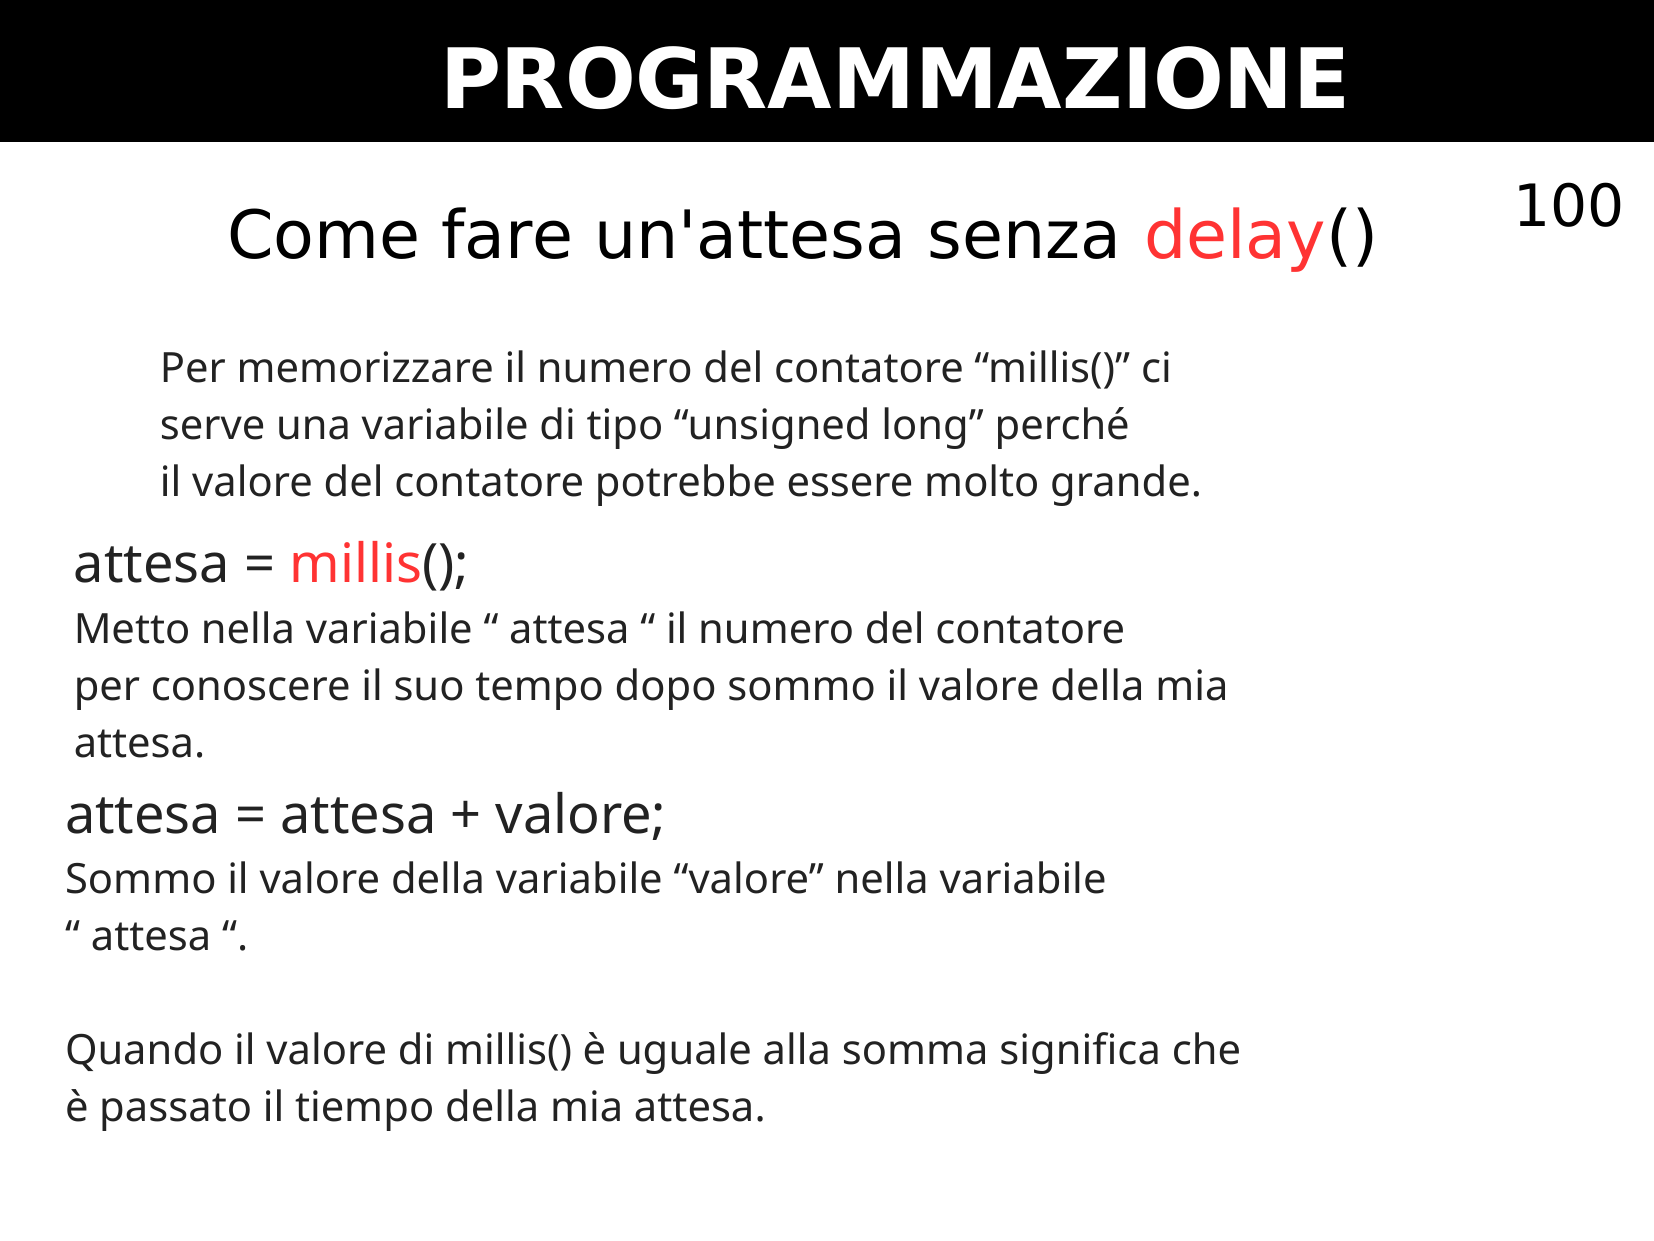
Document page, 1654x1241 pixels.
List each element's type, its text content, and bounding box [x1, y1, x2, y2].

text_box [0, 0, 1654, 142]
text_box Per memorizzare il numero del contatore “millis()” ci serve una variabile di tipo “unsigned long” perché il valore del contatore potrebbe essere molto grande. [145, 330, 1525, 491]
text_box attesa = attesa + valore; Sommo il valore della variabile “valore” nella variabile “ attesa “. Quando il valore di millis() è uguale alla somma significa che è passato il tiempo della mia attesa. [0, 767, 1654, 1088]
text_box Come fare un'attesa senza delay() [212, 188, 1413, 282]
text_box 100 [1498, 165, 1640, 249]
text_box attesa = millis(); Metto nella variabile “ attesa “ il numero del contatore per conoscere il suo tempo dopo sommo il valore della mia attesa. [0, 517, 1564, 741]
text_box PROGRAMMAZIONE [425, 23, 1366, 136]
